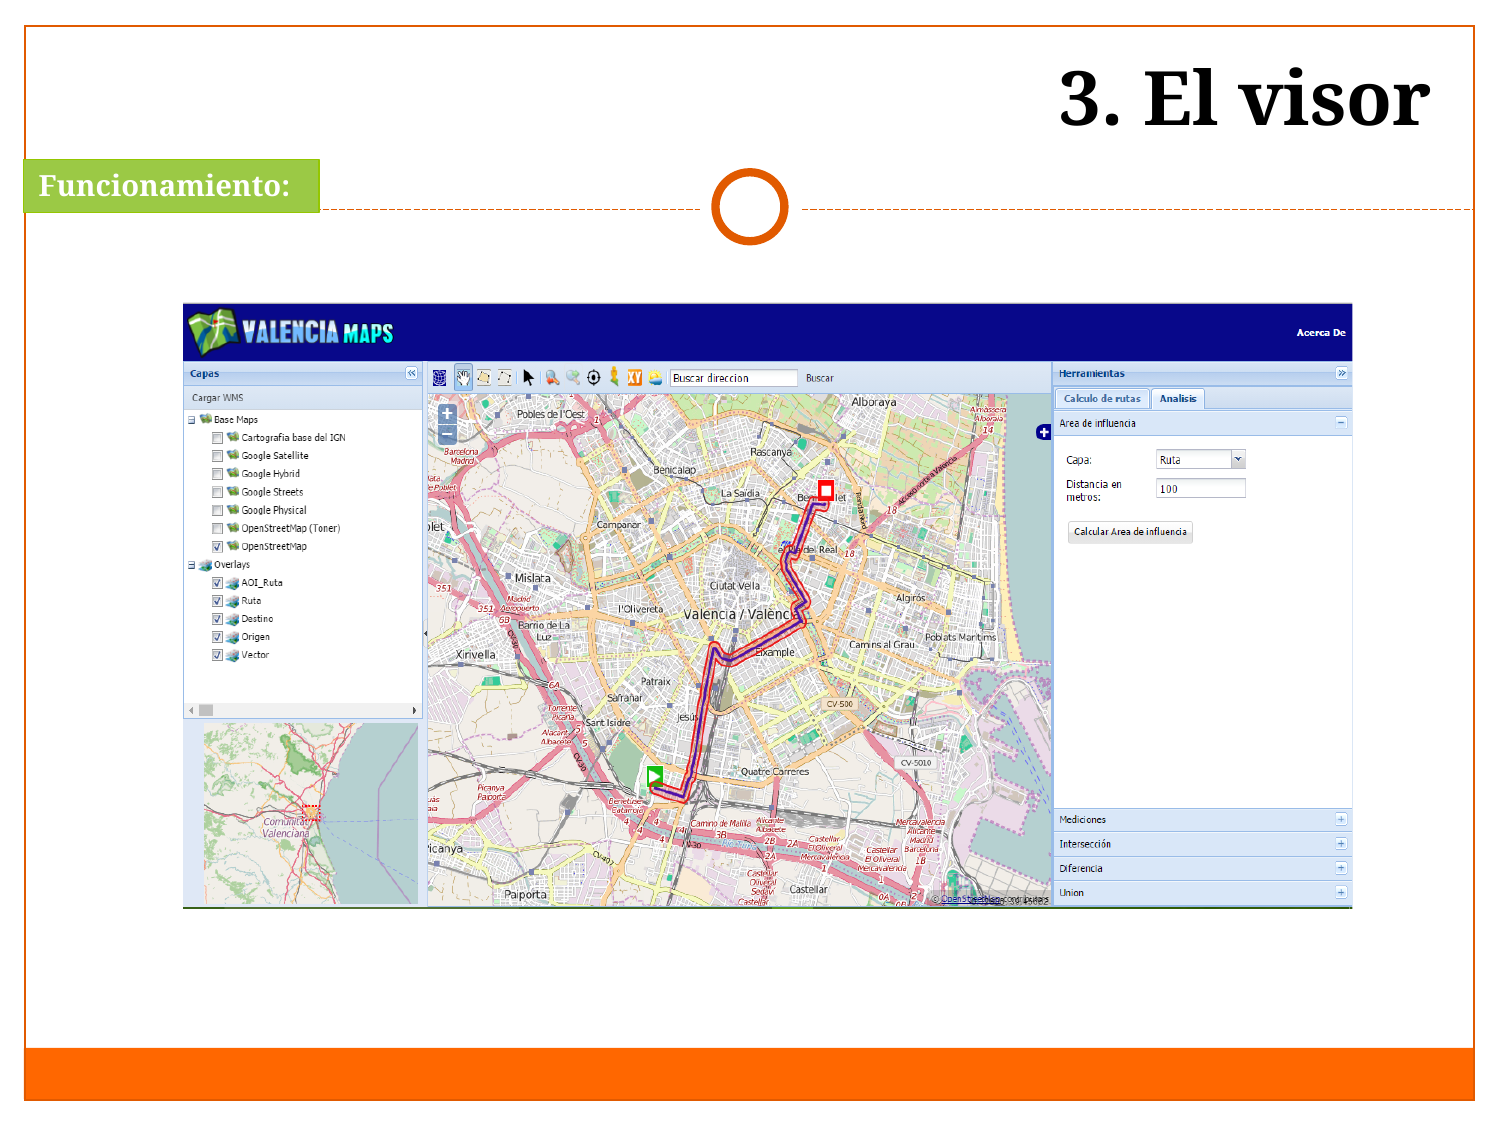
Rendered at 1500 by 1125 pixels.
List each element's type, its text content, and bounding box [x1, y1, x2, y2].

picture [183, 302, 1353, 909]
text_box 3. El visor [726, 42, 1447, 148]
text_box Funcionamiento: [23, 159, 319, 213]
